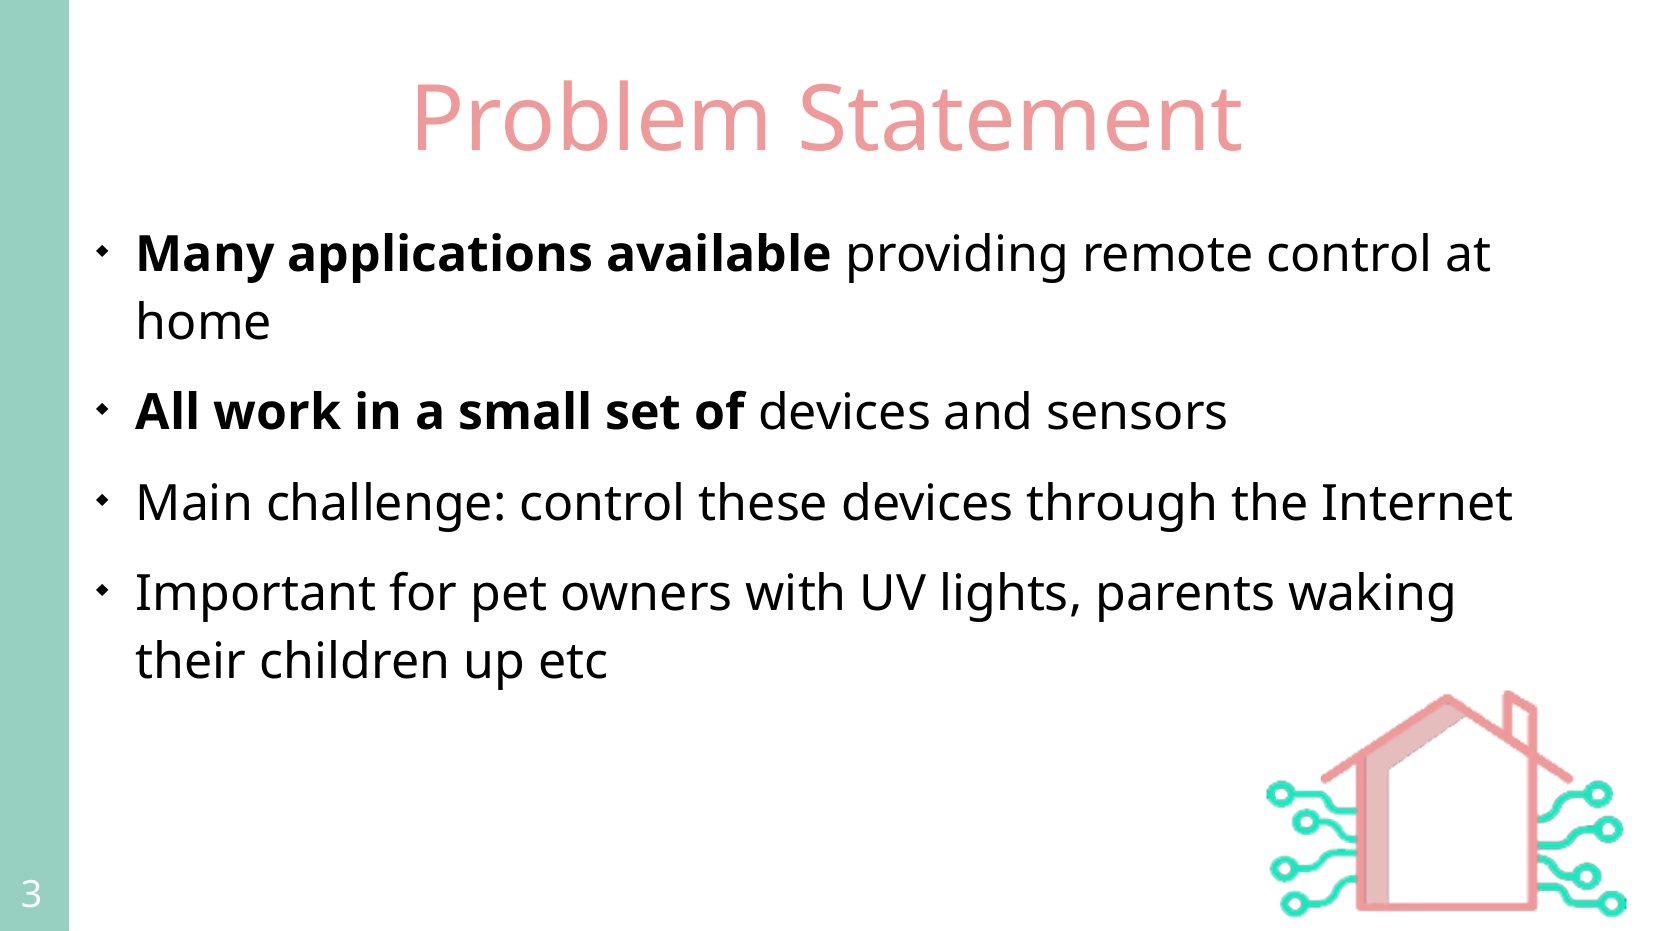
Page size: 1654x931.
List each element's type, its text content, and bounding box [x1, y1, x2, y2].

text_box [0, 0, 70, 860]
text_box <number> [0, 860, 132, 931]
list Many applications available providing remote control at home All work in a small set of devices and sensors Main challenge: control these devices through the Internet Important for pet owners with UV lights, parents waking their children up etc [82, 217, 1531, 758]
picture [1200, 626, 1654, 931]
title Problem Statement [82, 37, 1571, 193]
